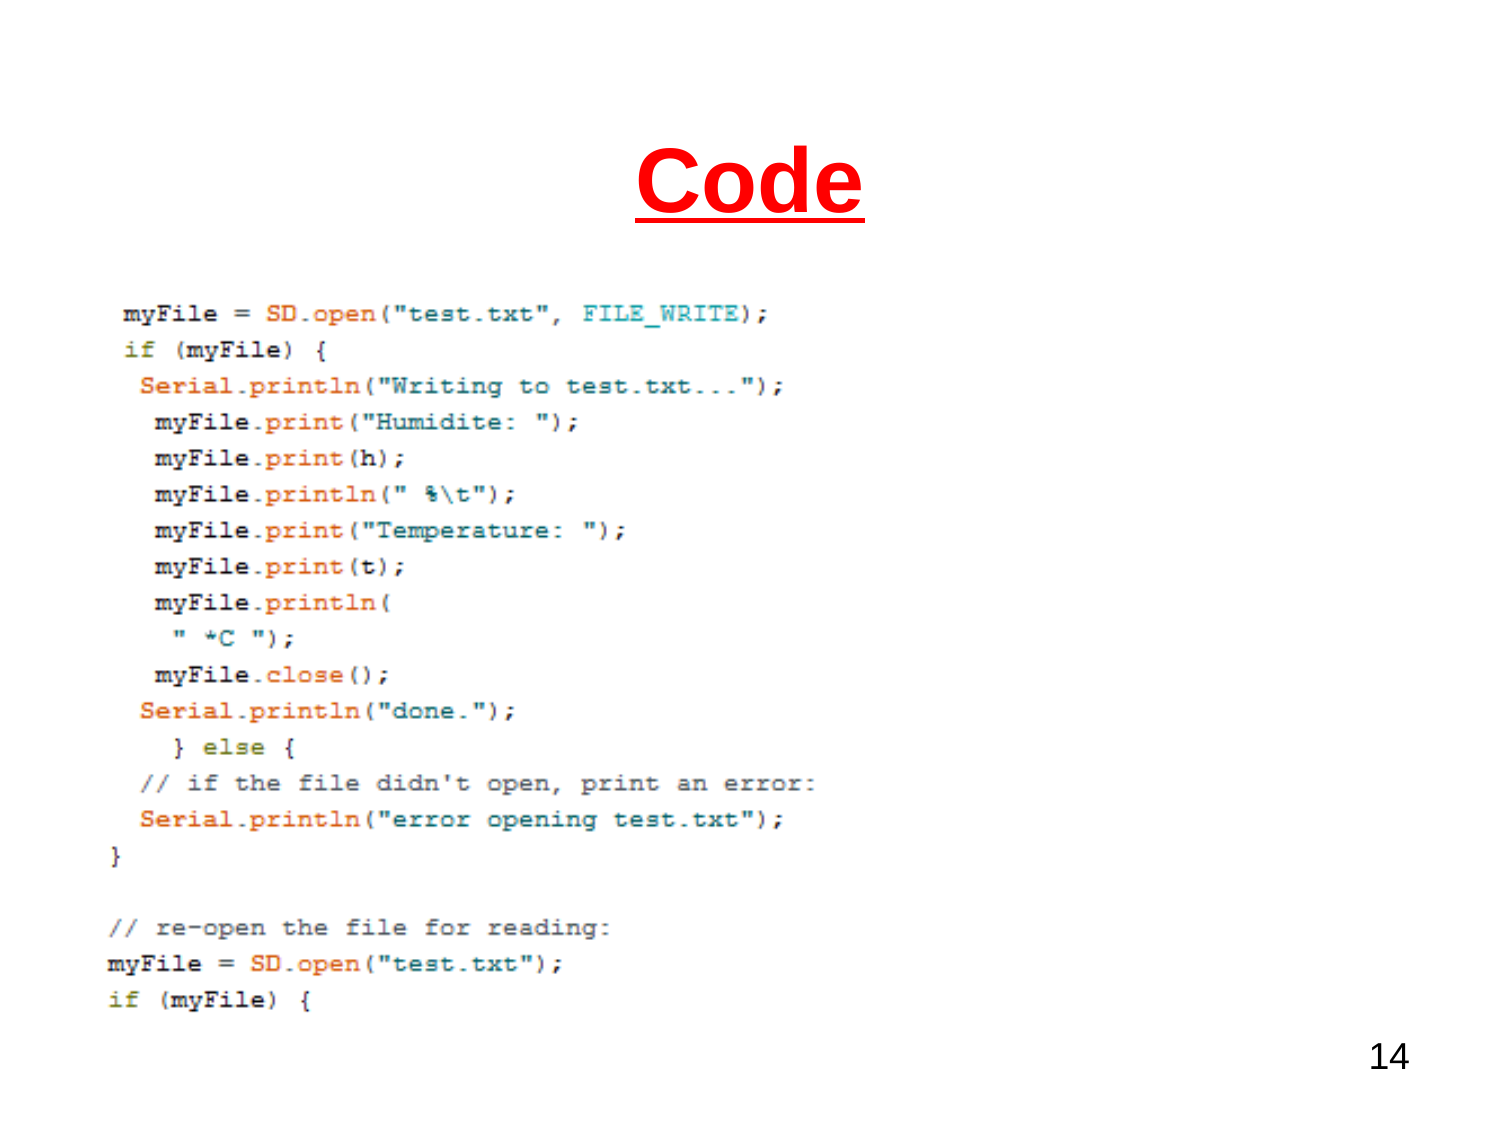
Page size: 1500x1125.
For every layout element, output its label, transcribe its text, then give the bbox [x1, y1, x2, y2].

picture [59, 290, 839, 1028]
text_box Code [0, 113, 1500, 239]
